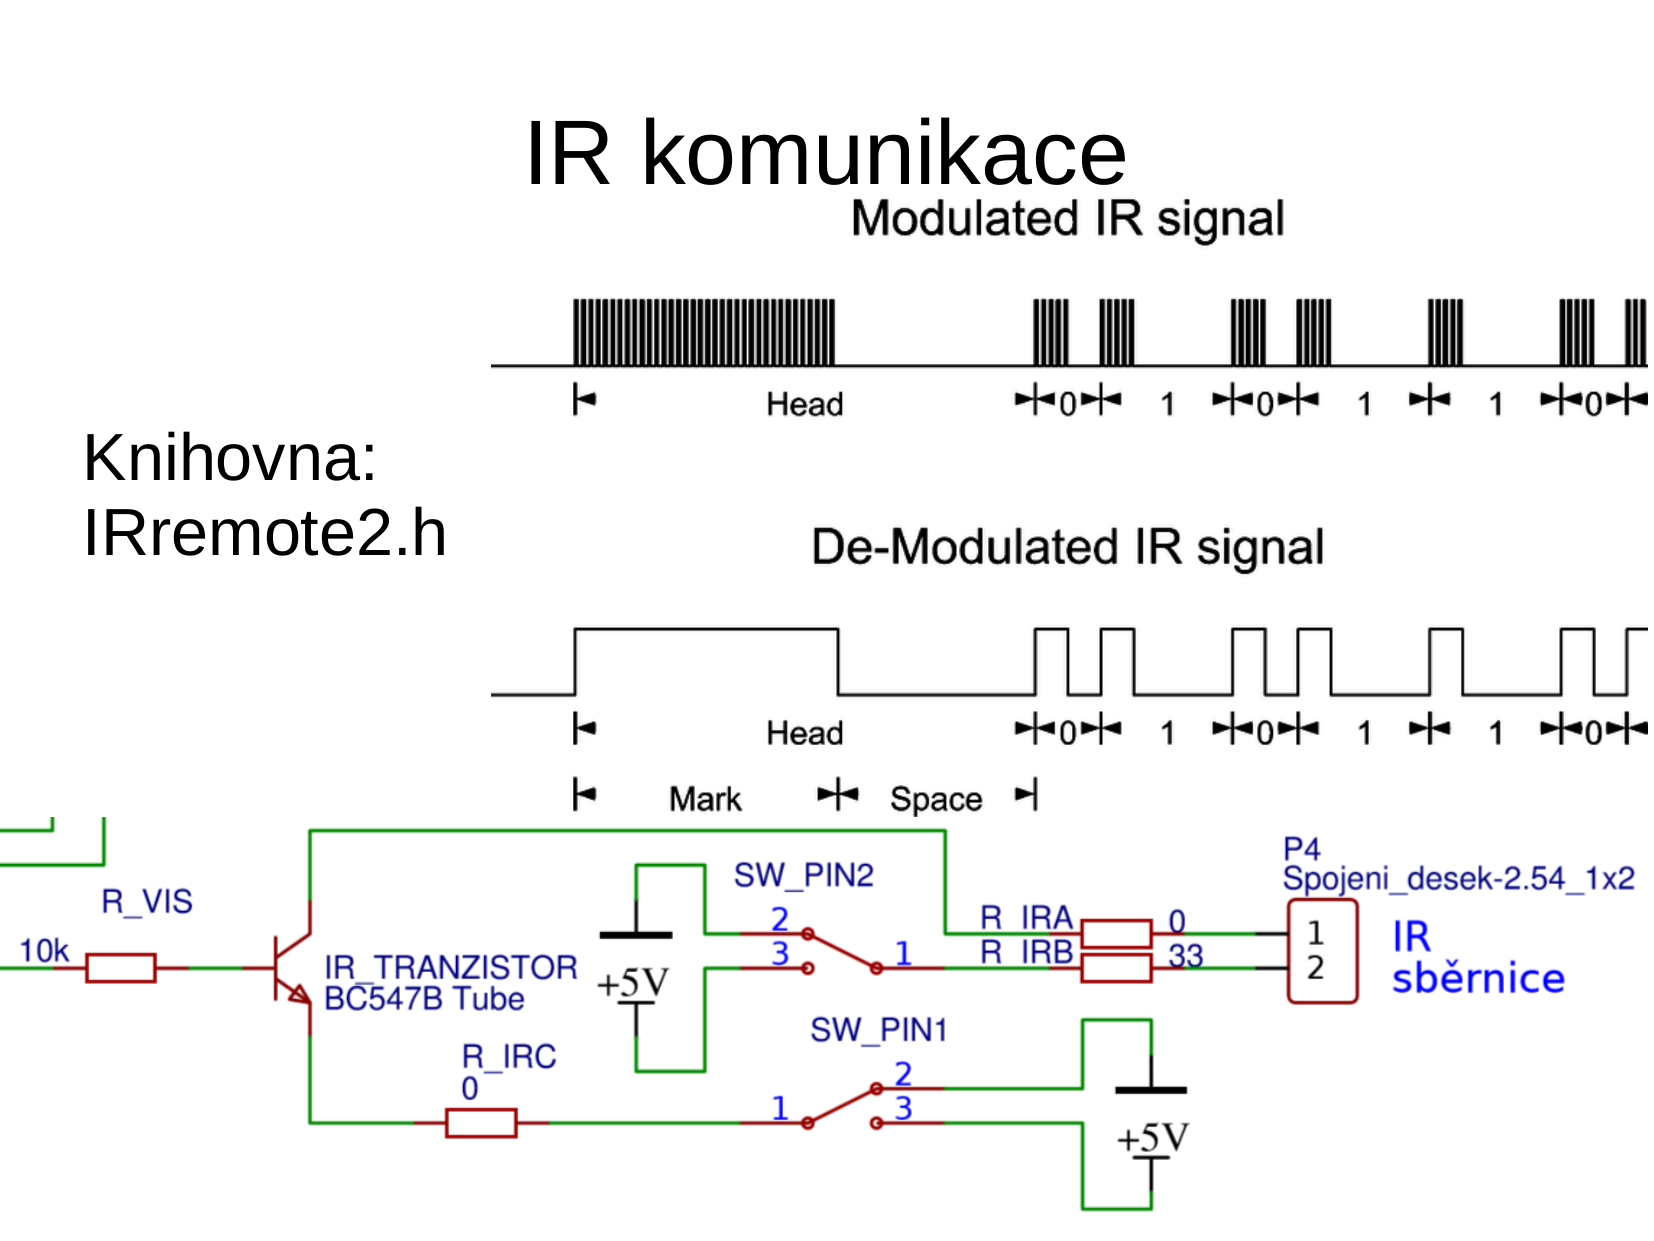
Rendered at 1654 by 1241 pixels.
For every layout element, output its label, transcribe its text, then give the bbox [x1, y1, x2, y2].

picture [0, 159, 1654, 1241]
title IR komunikace [82, 49, 1571, 257]
list Knihovna: IRremote2.h [82, 420, 544, 579]
